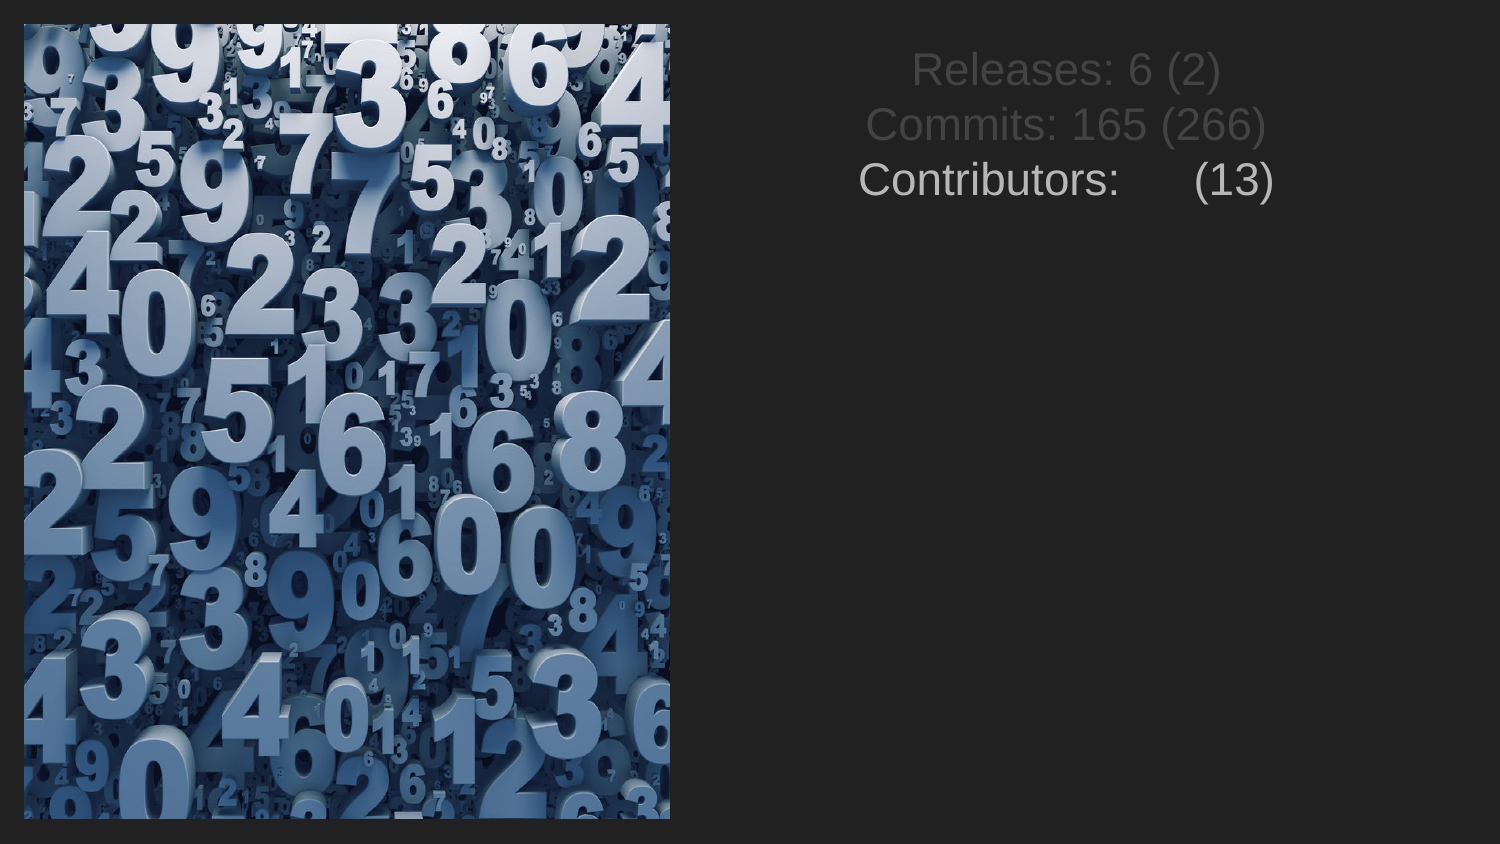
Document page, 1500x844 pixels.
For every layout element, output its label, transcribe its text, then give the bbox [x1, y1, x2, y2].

text_box Releases: 6 (2) Commits: 165 (266) Contributors: 11 (13) [670, 24, 1464, 819]
picture [24, 24, 670, 819]
